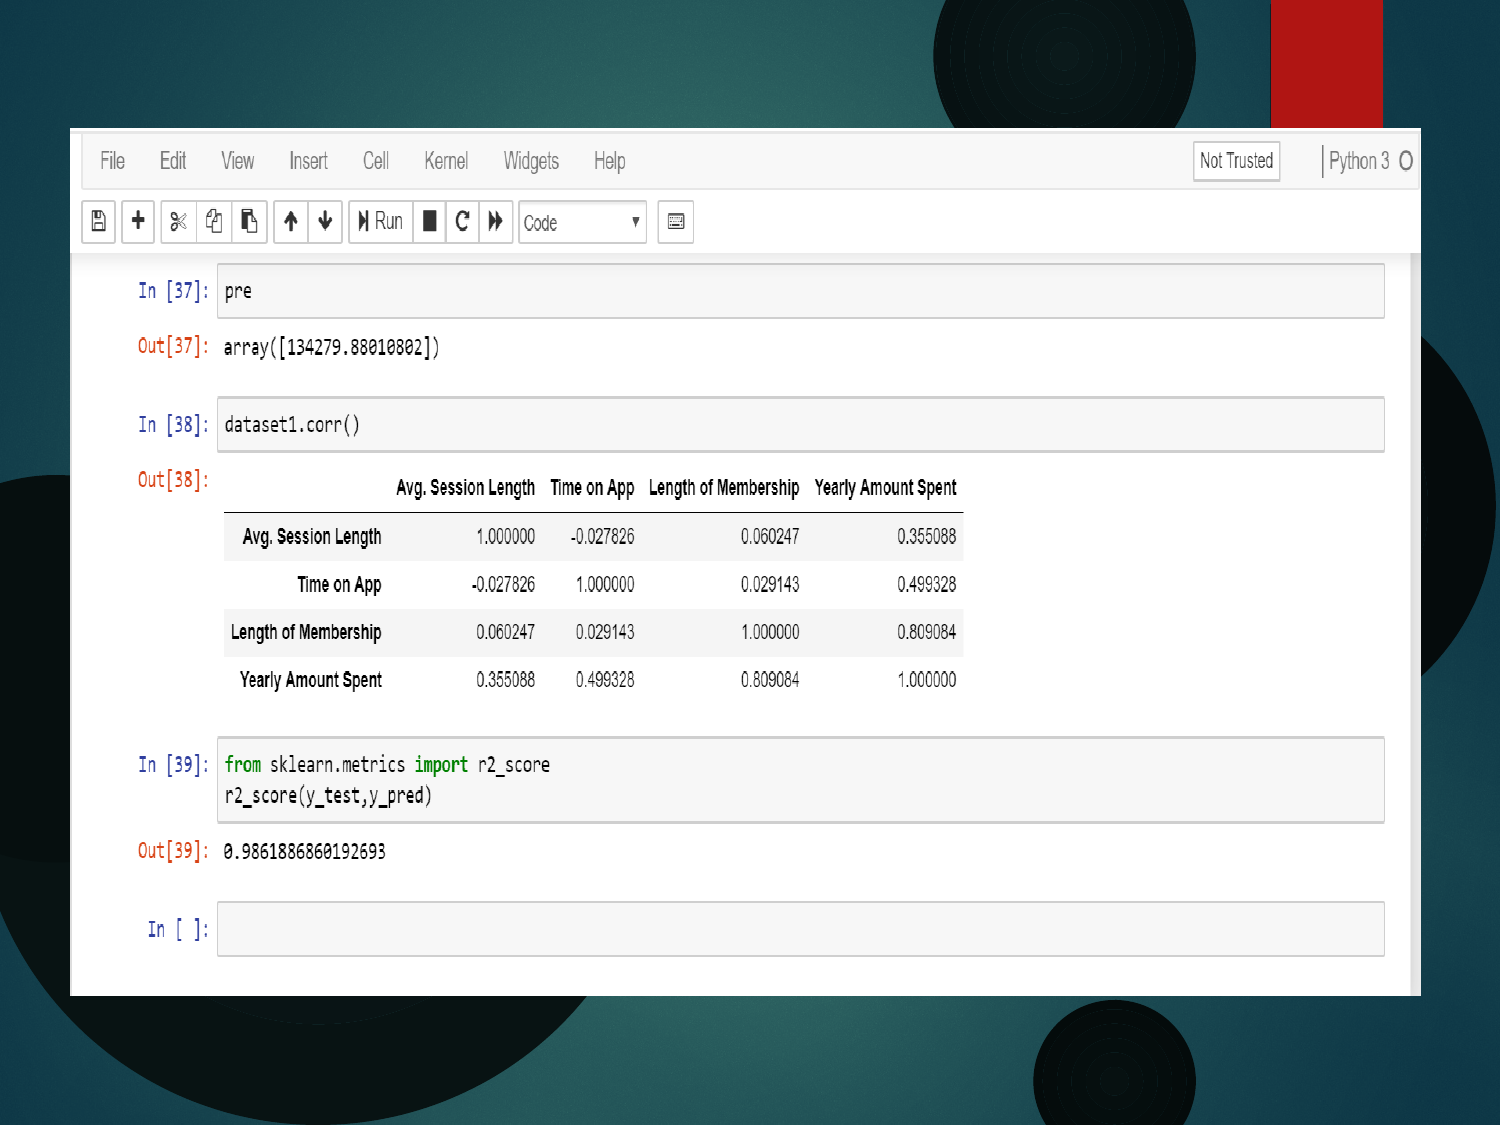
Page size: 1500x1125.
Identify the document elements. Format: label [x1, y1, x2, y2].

picture [70, 128, 1421, 997]
